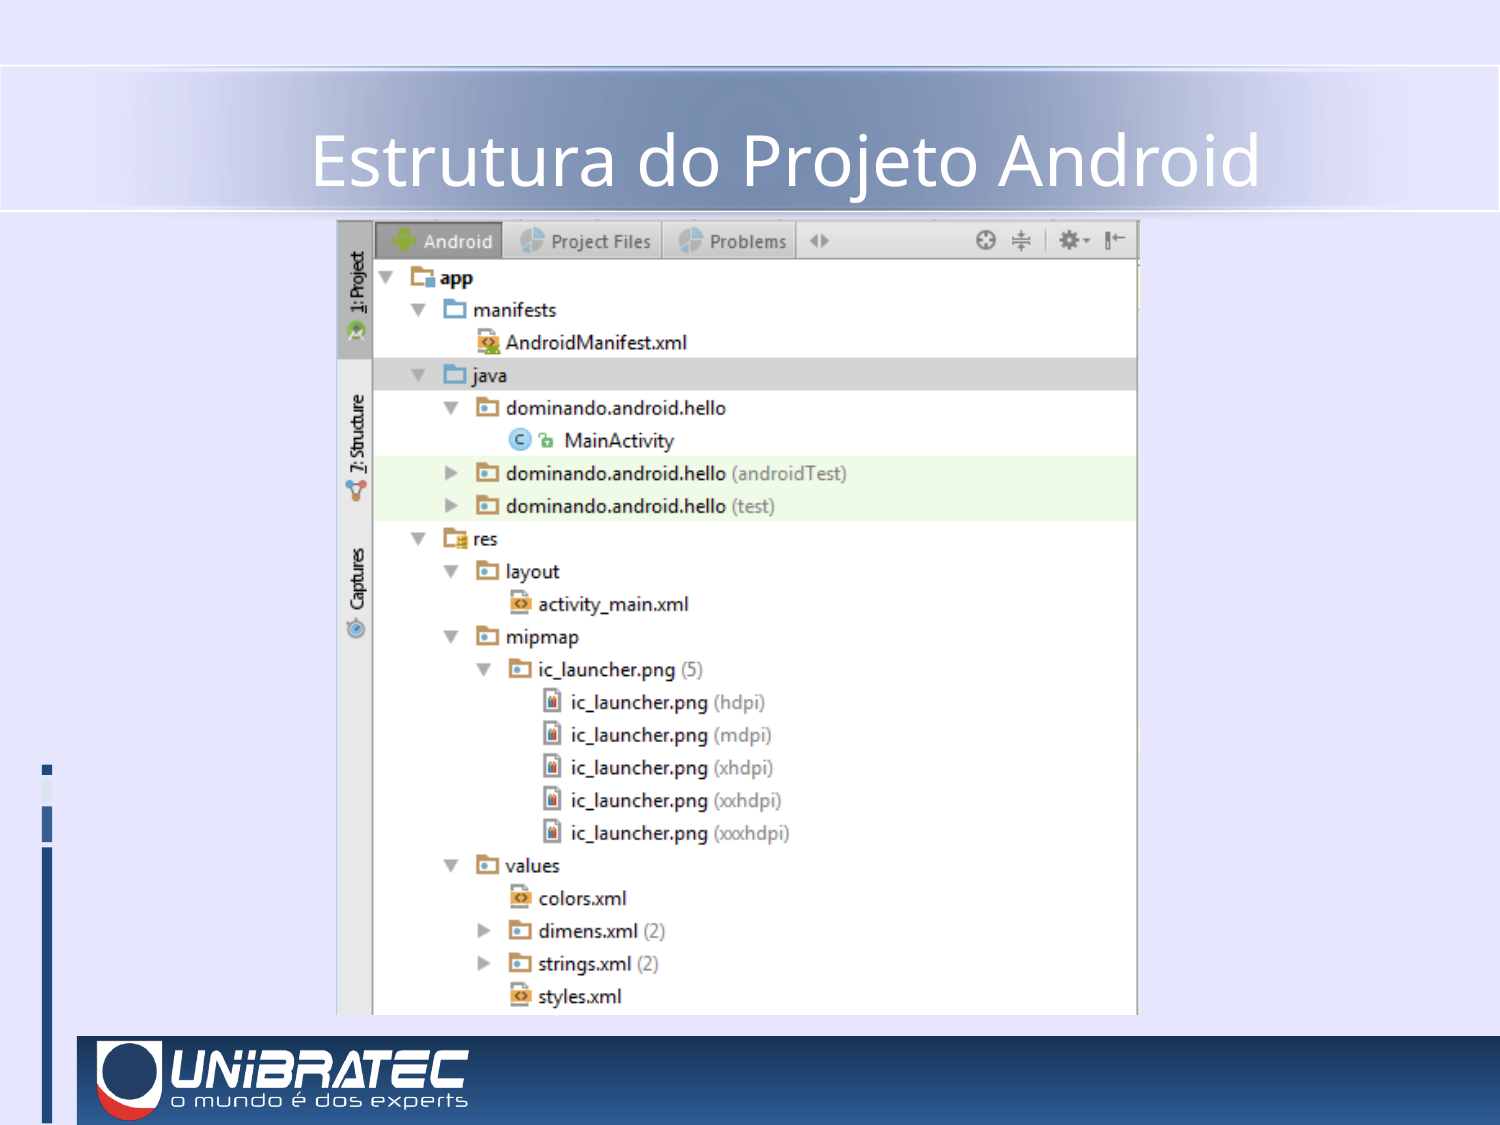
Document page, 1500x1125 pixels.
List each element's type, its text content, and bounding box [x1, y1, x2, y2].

title Estrutura do Projeto Android [150, 84, 1424, 233]
picture [336, 219, 1140, 1015]
picture [96, 1040, 469, 1121]
picture [0, 58, 1500, 227]
